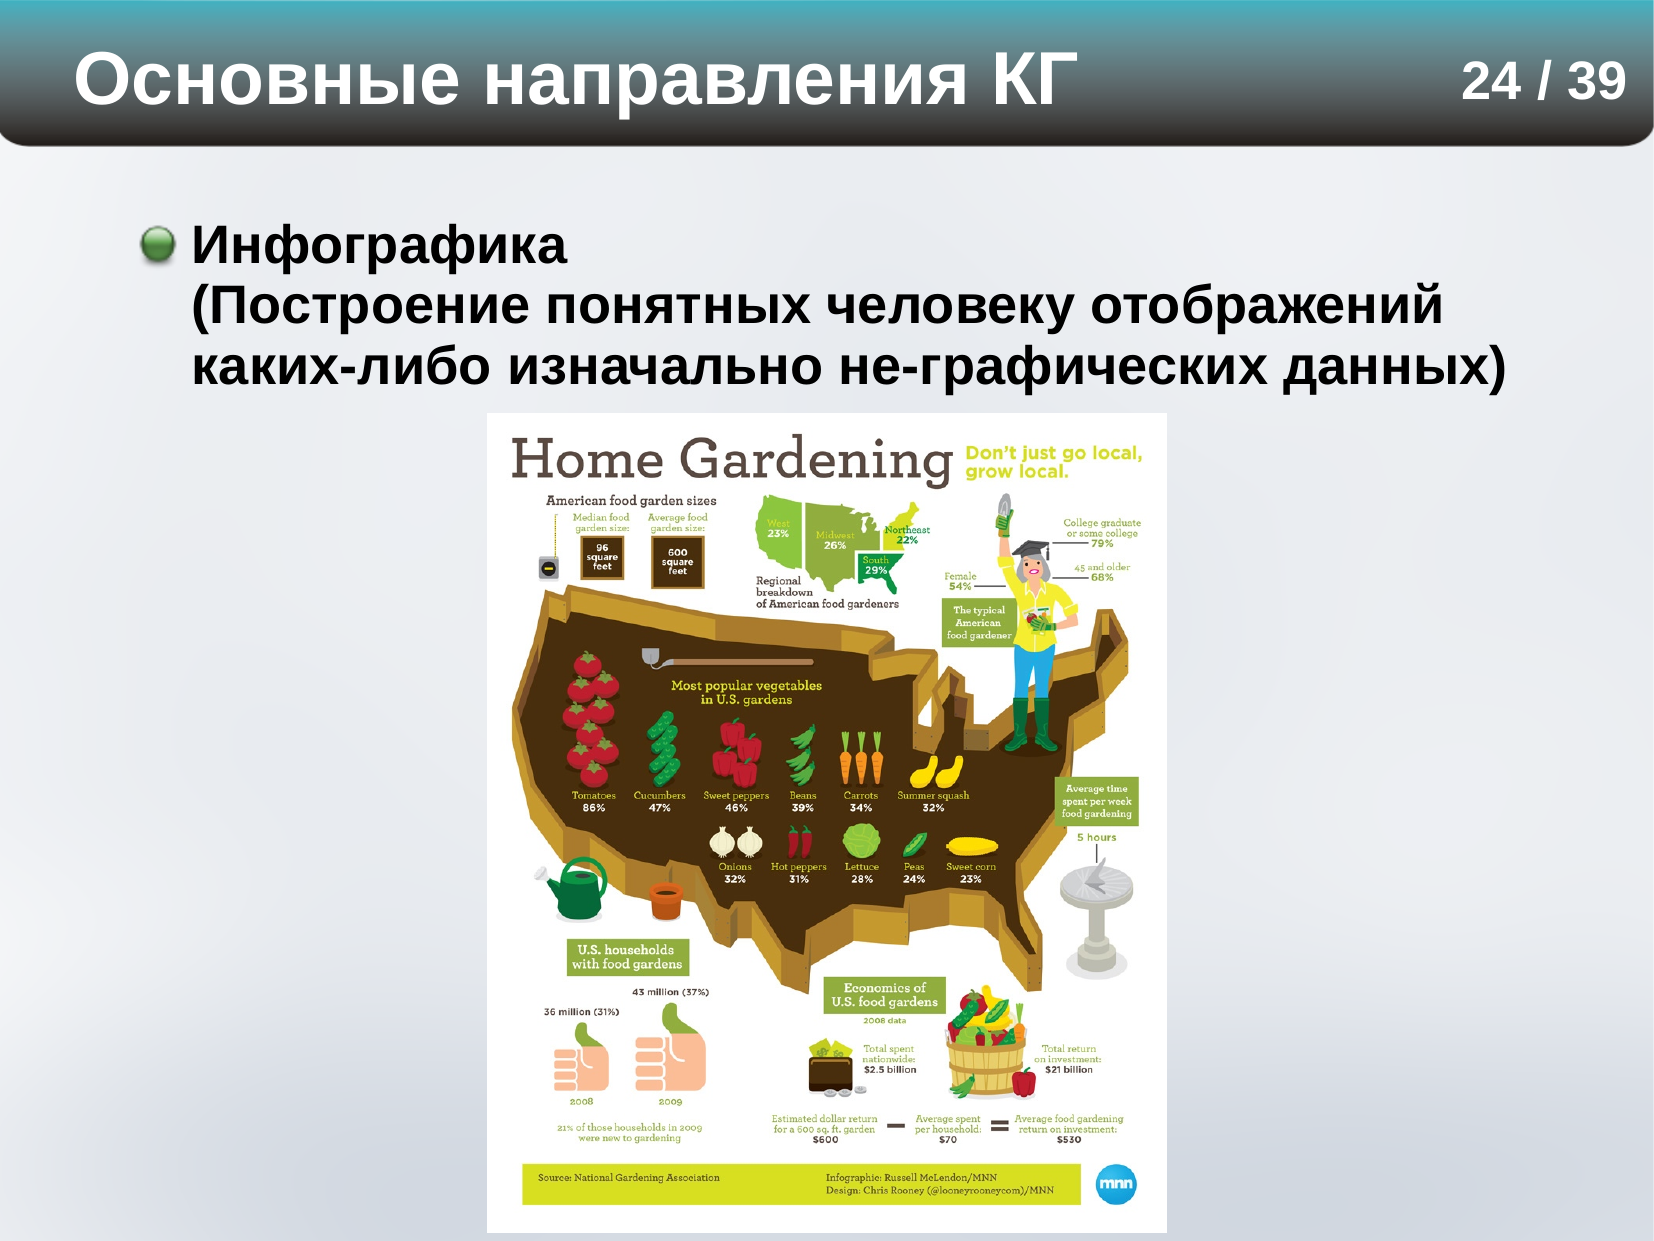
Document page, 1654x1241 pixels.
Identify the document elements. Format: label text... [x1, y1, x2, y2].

picture [0, 0, 1654, 1241]
text_box Основные направления КГ [59, 29, 1329, 129]
text_box <номер> / 39 [1446, 42, 1654, 179]
text_box Инфографика (Построение понятных человеку отображений каких-либо изначально не-графических данных) [118, 206, 1536, 404]
